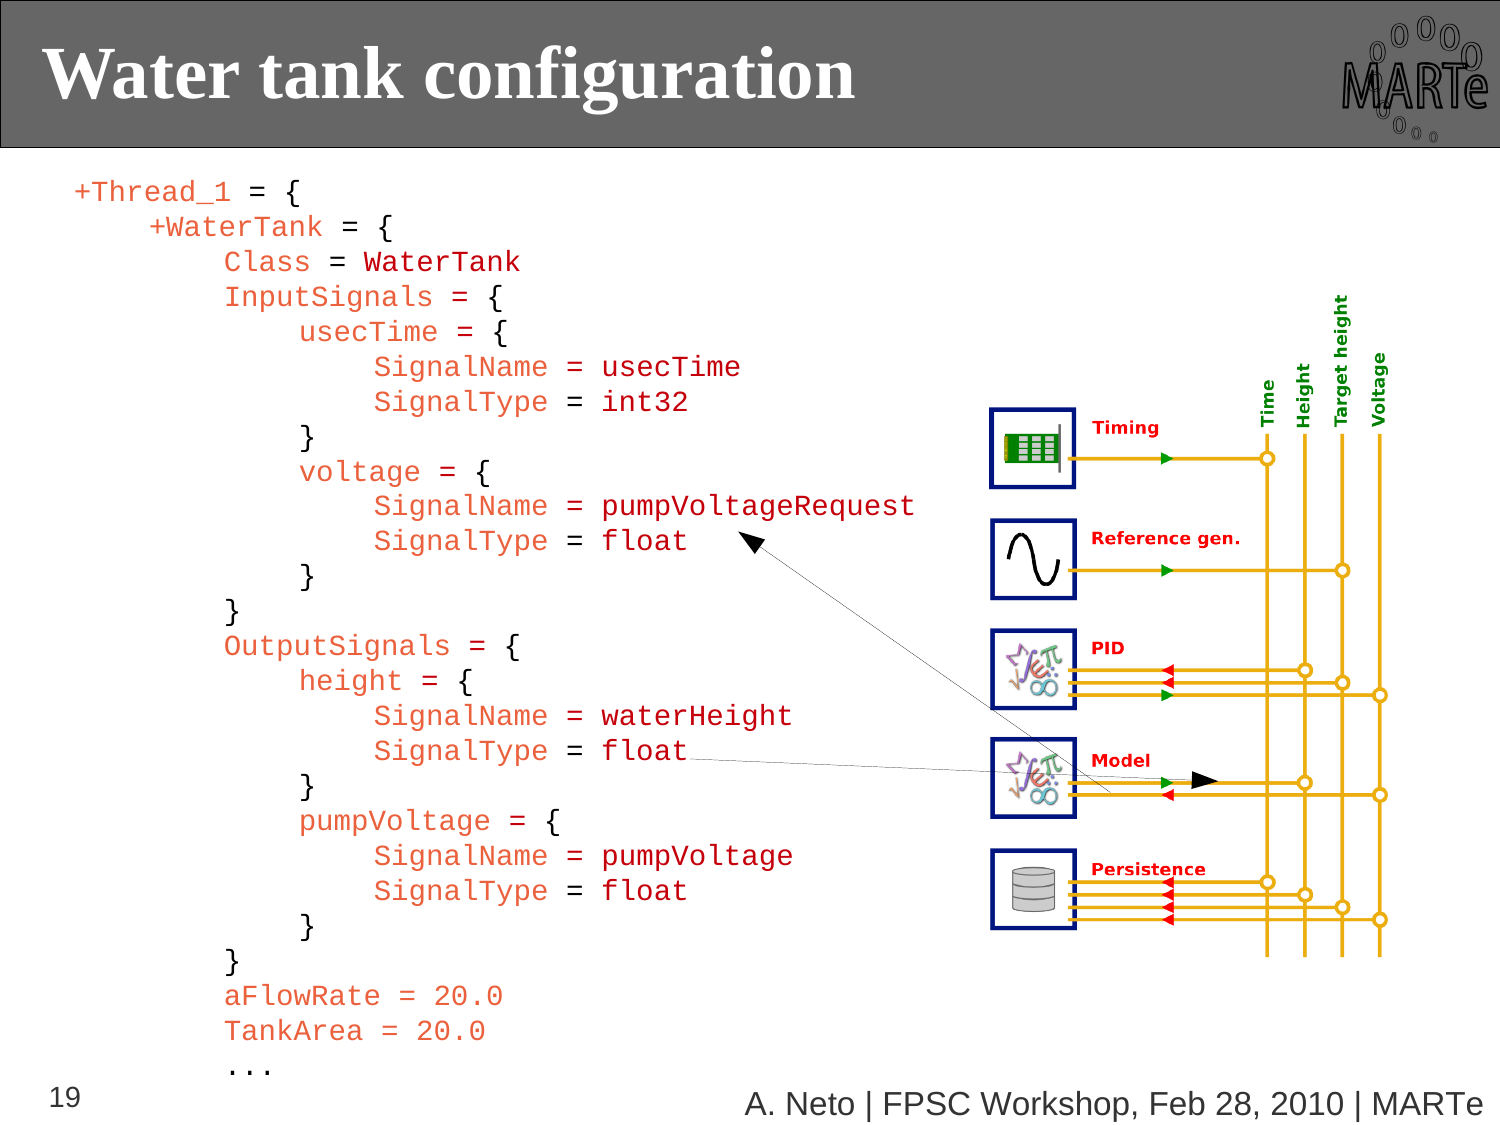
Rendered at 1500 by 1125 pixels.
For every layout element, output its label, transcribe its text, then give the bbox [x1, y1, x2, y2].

text_box +Thread_1 = { +WaterTank = { Class = WaterTank InputSignals = { usecTime = { SignalName = usecTime SignalType = int32 } voltage = { SignalName = pumpVoltageRequest SignalType = float } } OutputSignals = { height = { SignalName = waterHeight SignalType = float } pumpVoltage = { SignalName = pumpVoltage SignalType = float } } aFlowRate = 20.0 TankArea = 20.0 ... [59, 164, 1418, 1124]
picture [989, 295, 1388, 959]
picture [989, 709, 1083, 775]
title Water tank configuration [41, 0, 1128, 148]
picture [1340, 0, 1489, 148]
